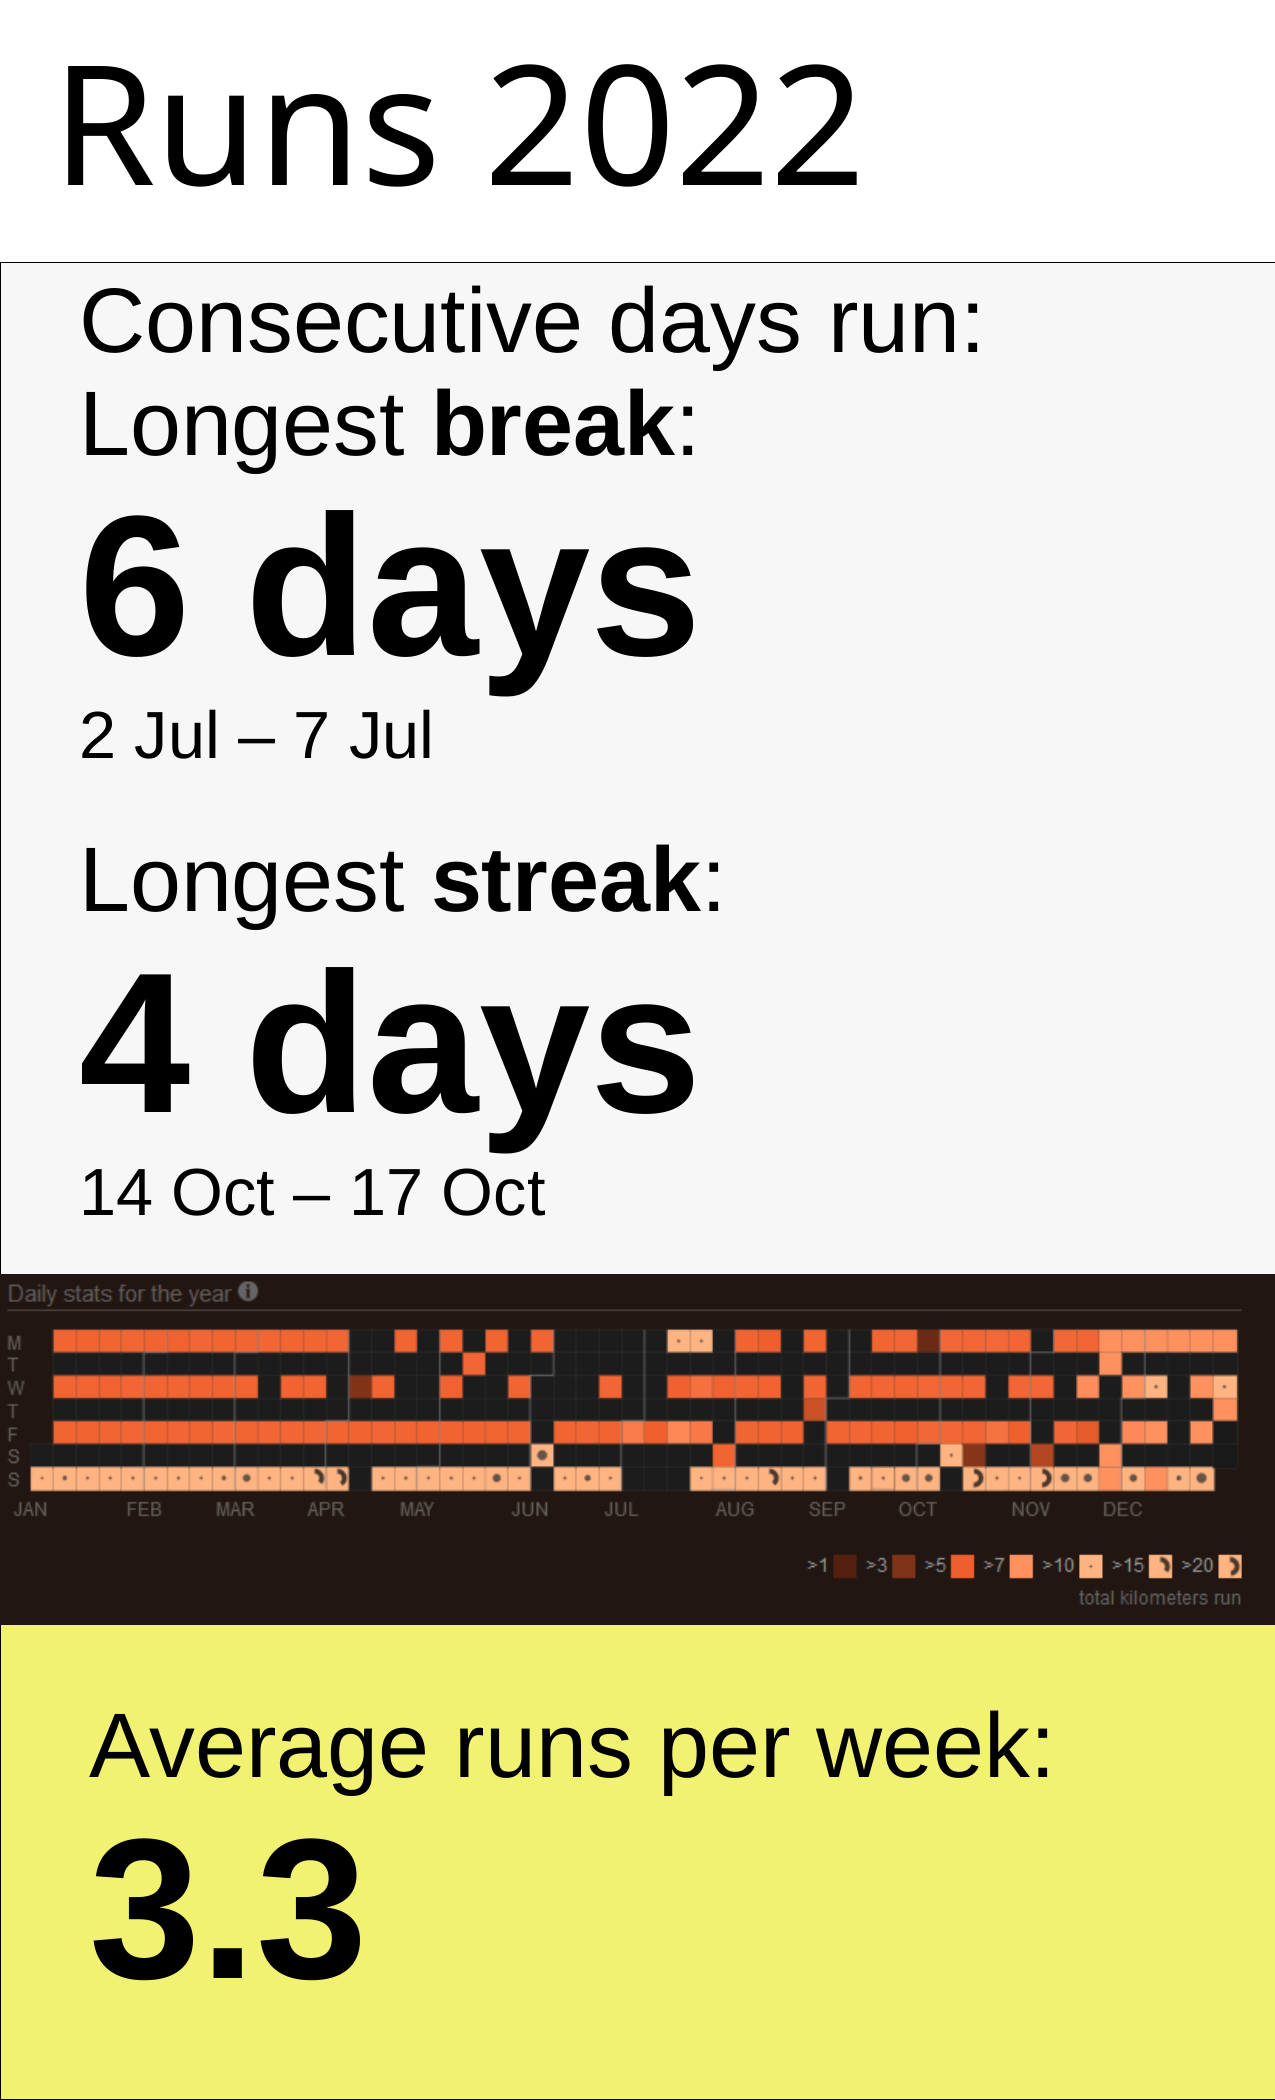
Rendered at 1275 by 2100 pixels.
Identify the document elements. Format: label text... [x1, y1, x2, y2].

text_box [0, 262, 1275, 1274]
picture [0, 1274, 1275, 1625]
text_box Runs 2022 [37, 0, 1238, 227]
text_box Consecutive days run: Longest break: 6 days 2 Jul – 7 Jul Longest streak: 4 days 14 Oct – 17 Oct [64, 262, 1190, 1238]
text_box Average runs per week: 3.3 [75, 1687, 1201, 2100]
text_box [0, 1625, 1275, 2100]
